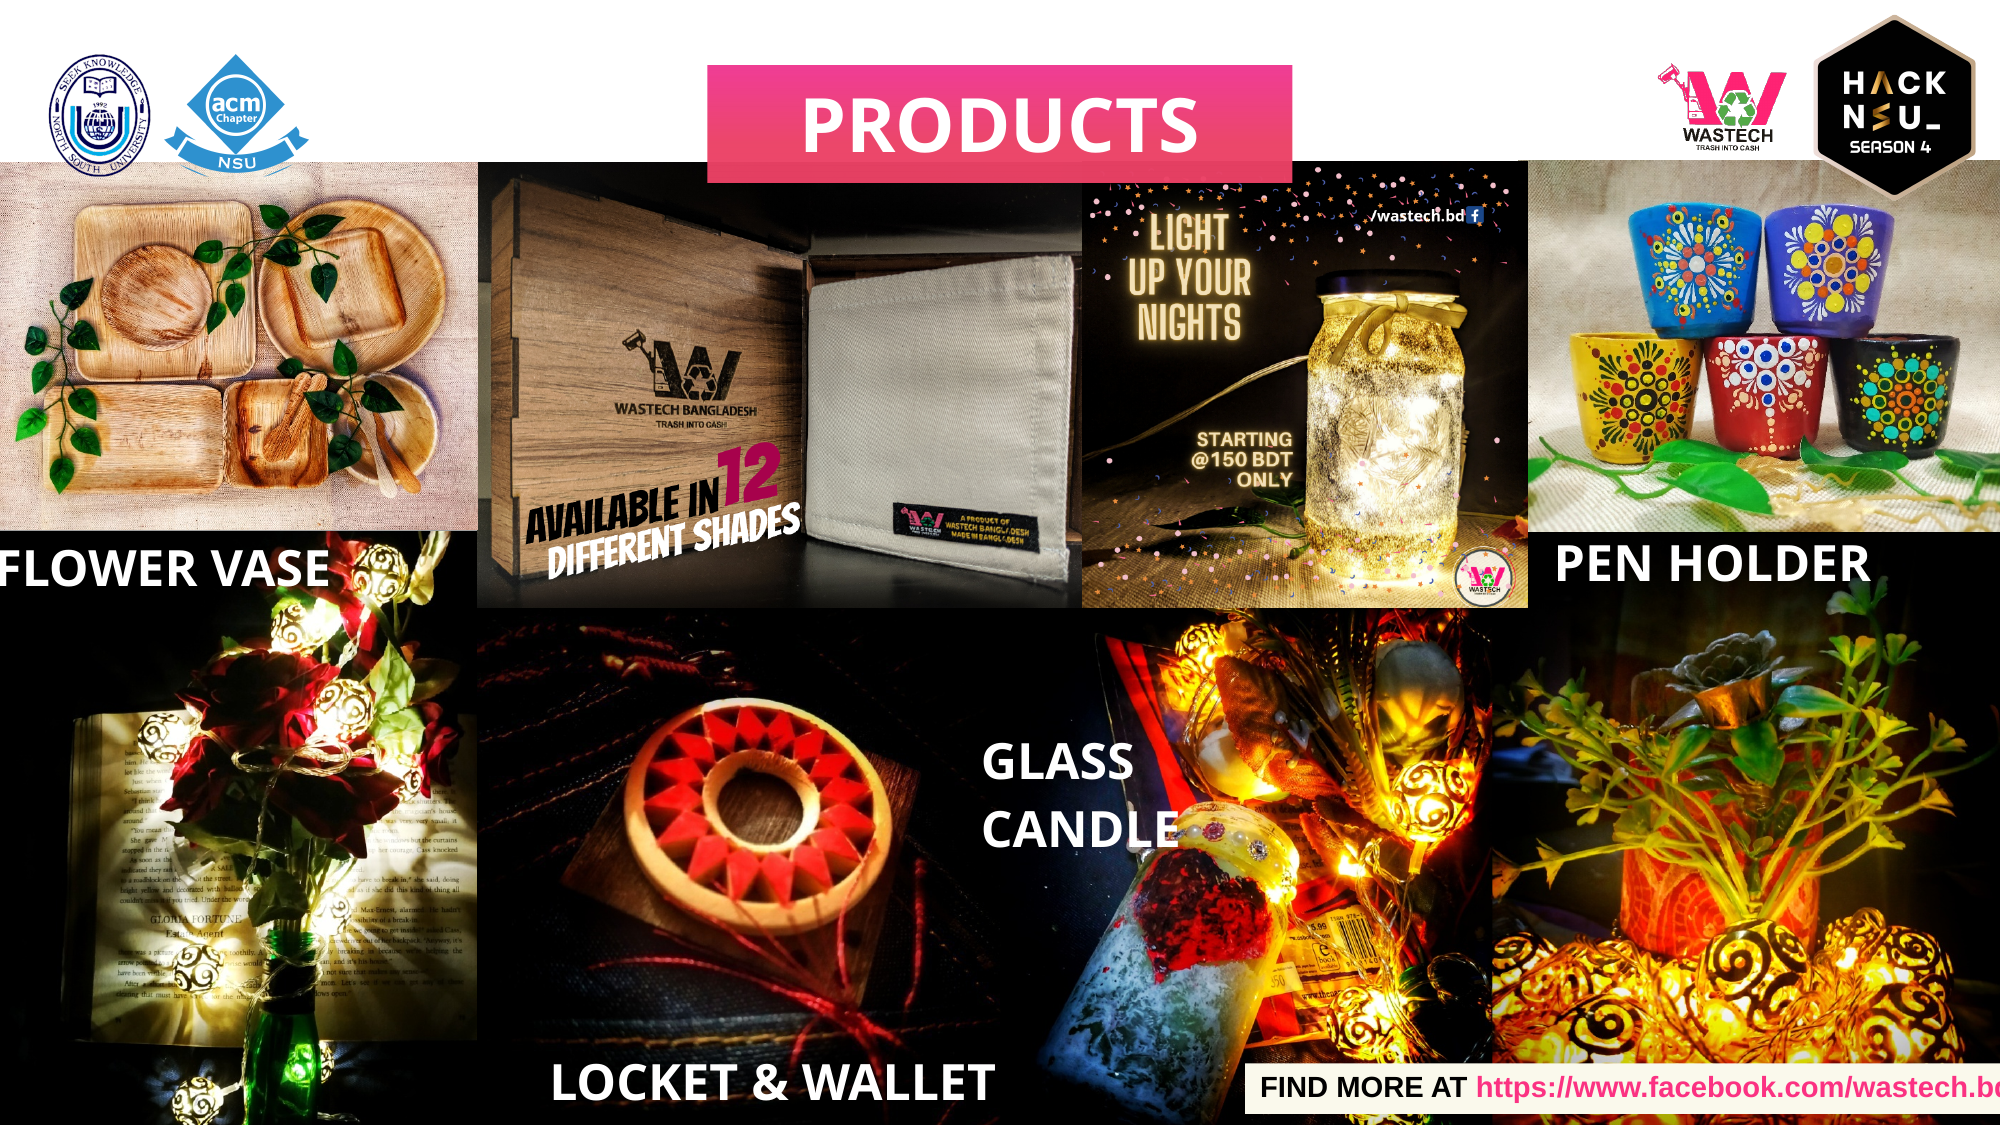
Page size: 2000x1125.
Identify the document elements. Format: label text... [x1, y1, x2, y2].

text_box PEN HOLDER [1539, 532, 2000, 596]
text_box LOCKET & WALLET [534, 1039, 1081, 1116]
text_box FIND MORE AT https://www.facebook.com/wastech.bd/ [1279, 1063, 2000, 1114]
text_box PRODUCTS [707, 75, 1293, 172]
text_box GLASS CANDLE [966, 718, 1474, 855]
text_box FLOWER VASE [0, 530, 470, 602]
picture [0, 2, 2000, 1125]
picture [707, 65, 1293, 75]
